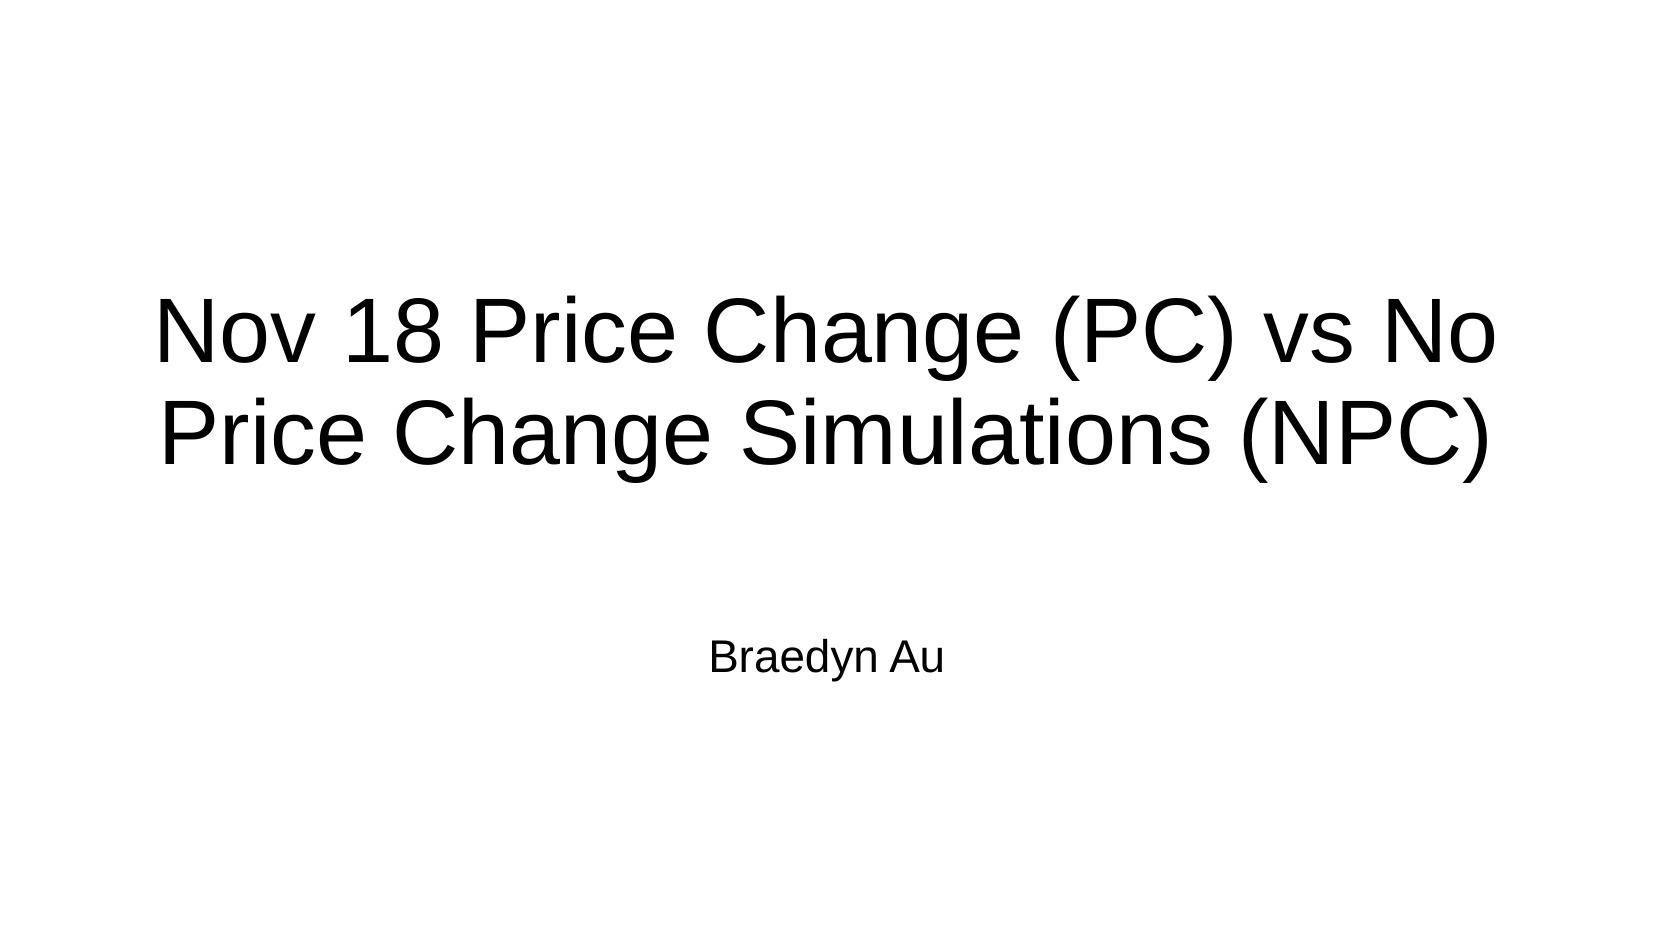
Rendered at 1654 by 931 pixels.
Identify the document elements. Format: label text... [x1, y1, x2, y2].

title Nov 18 Price Change (PC) vs No Price Change Simulations (NPC) [82, 279, 1571, 485]
subtitle Braedyn Au [82, 555, 1571, 758]
